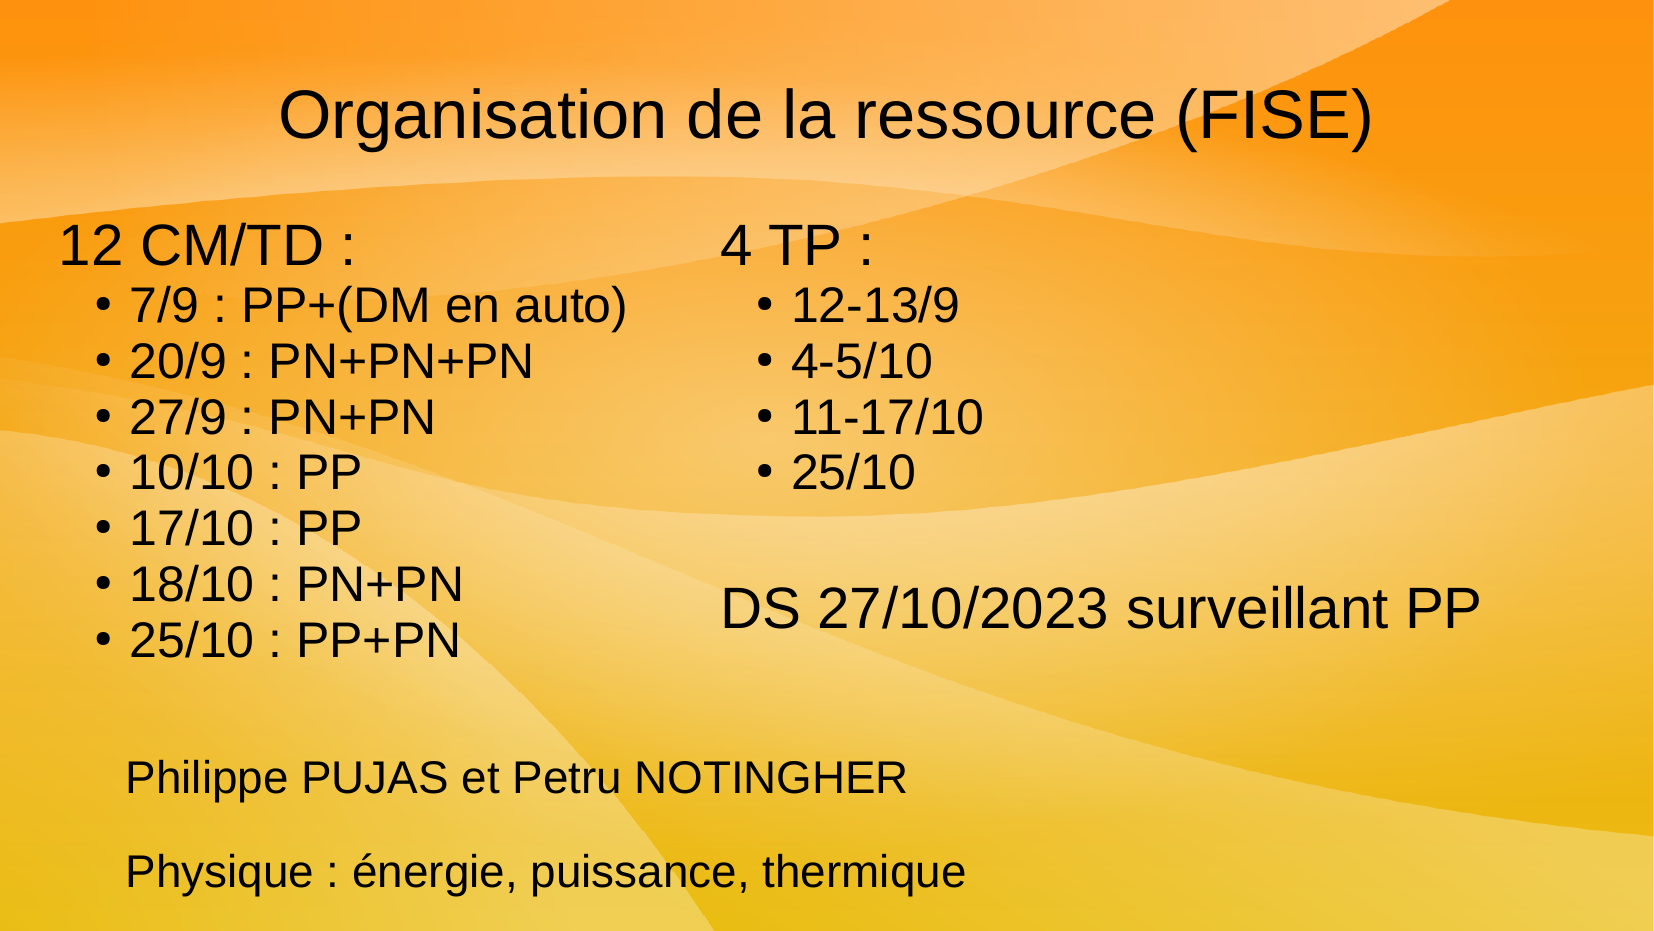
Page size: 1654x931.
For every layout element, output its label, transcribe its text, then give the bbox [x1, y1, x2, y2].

text_box 12 CM/TD : 7/9 : PP+(DM en auto) 20/9 : PN+PN+PN 27/9 : PN+PN 10/10 : PP 17/10 : PP 18/10 : PN+PN 25/10 : PP+PN [58, 212, 715, 745]
subtitle 4 TP : 12-13/9 4-5/10 11-17/10 25/10 DS 27/10/2023 surveillant PP [720, 212, 1595, 754]
title Organisation de la ressource (FISE) [82, 37, 1571, 193]
text_box Philippe PUJAS et Petru NOTINGHER Physique : énergie, puissance, thermique [110, 744, 1004, 916]
picture [0, 0, 1654, 931]
